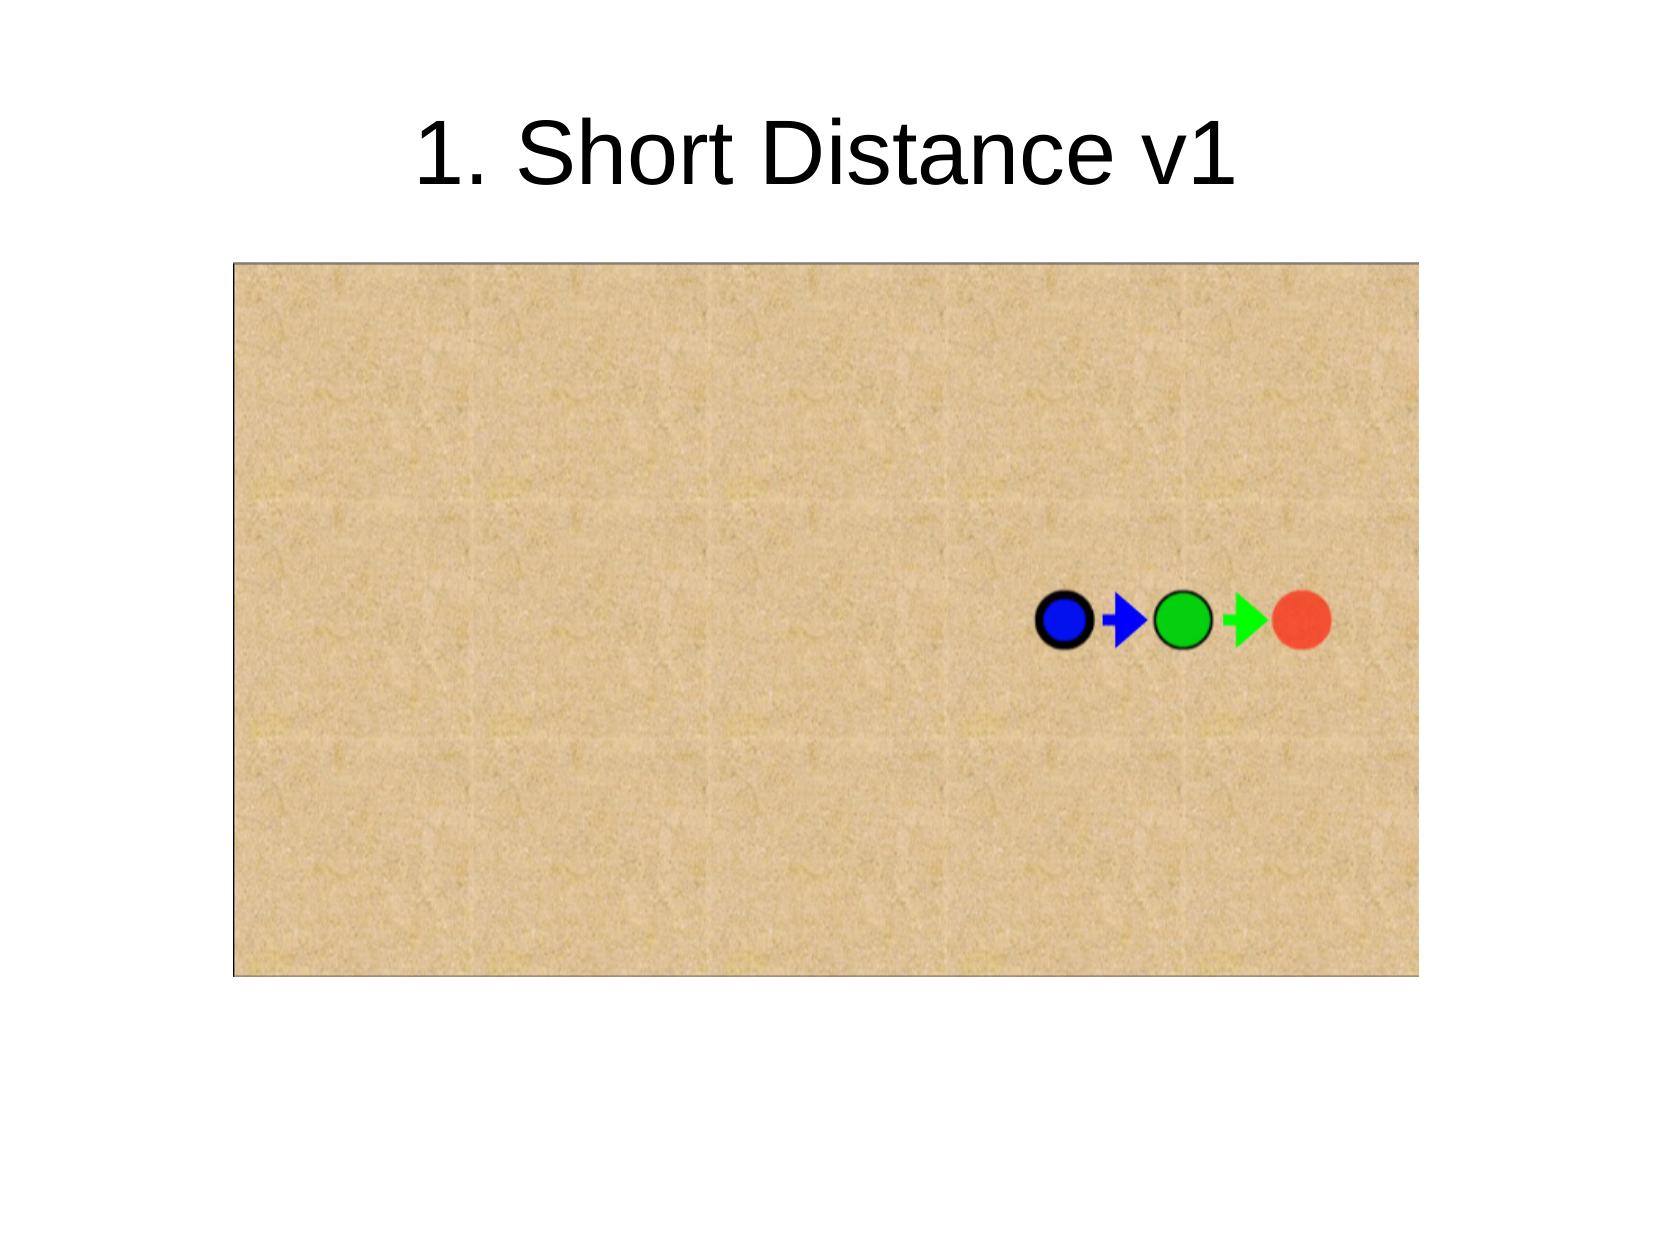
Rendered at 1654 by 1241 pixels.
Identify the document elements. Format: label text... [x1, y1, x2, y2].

picture [233, 262, 1419, 977]
title 1. Short Distance v1 [82, 49, 1571, 257]
